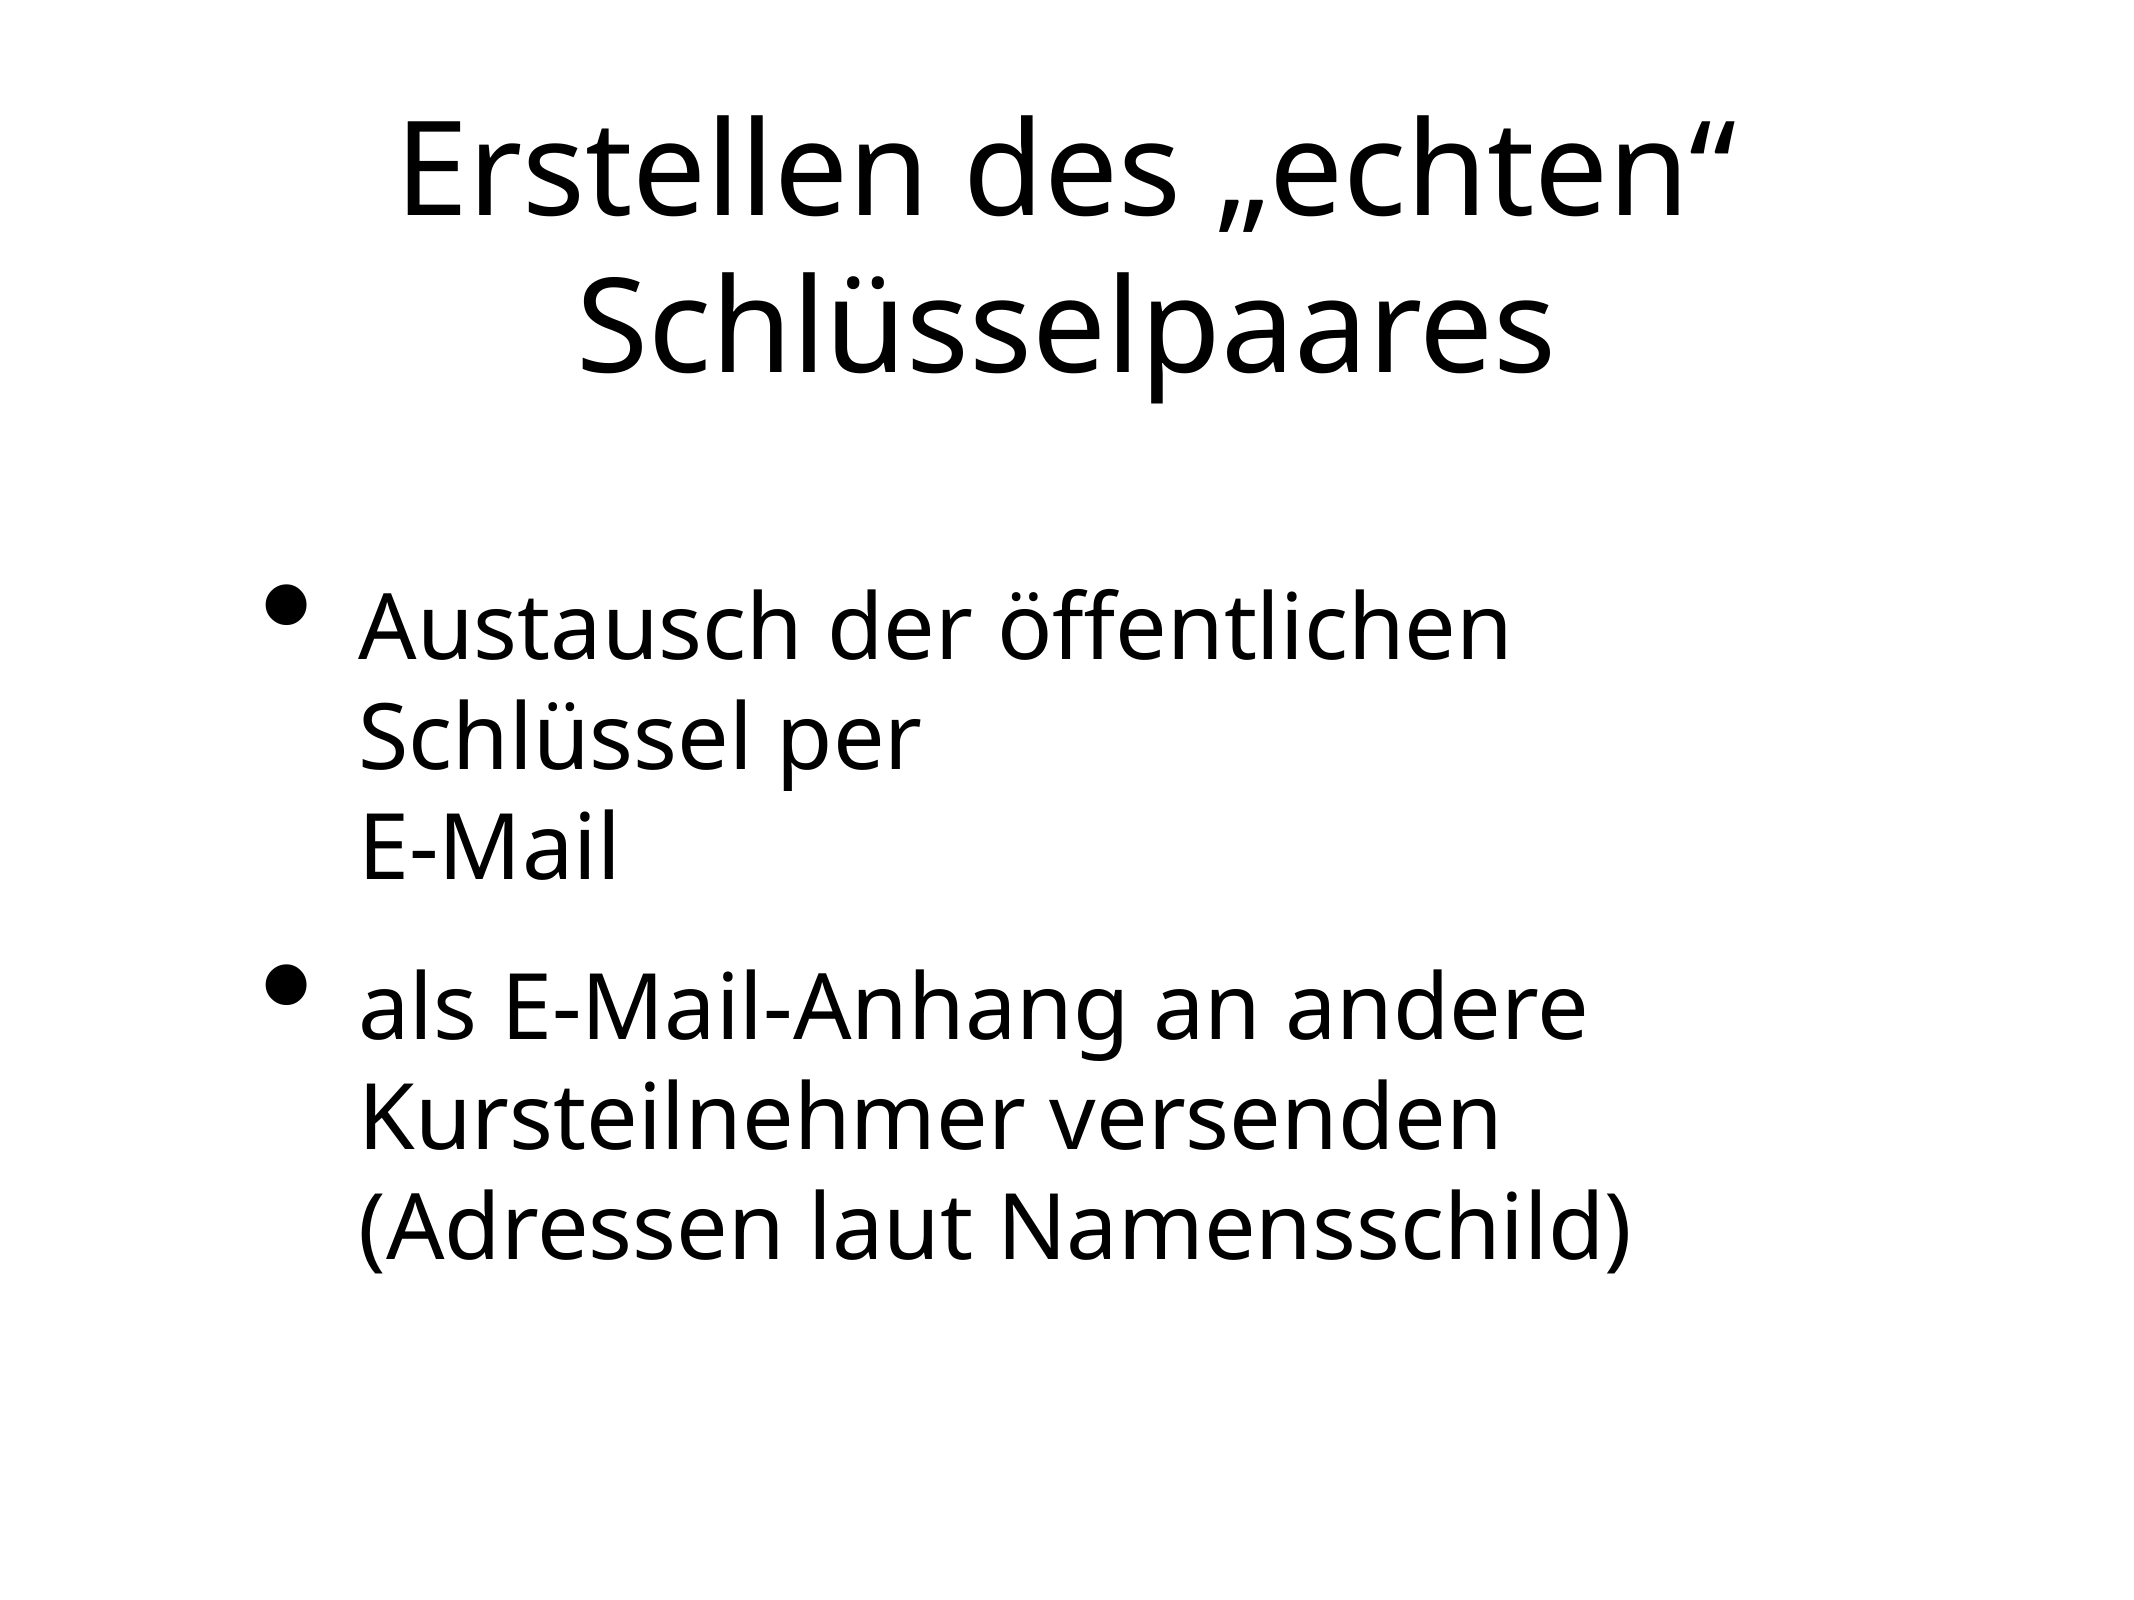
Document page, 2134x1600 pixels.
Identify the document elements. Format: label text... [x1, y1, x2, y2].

title Erstellen des „echten“ Schlüsselpaares [208, 41, 1925, 442]
list Austausch der öffentlichen Schlüssel per E-Mail als E-Mail-Anhang an andere Kursteilnehmer versenden (Adressen laut Namensschild) [208, 454, 1925, 1392]
